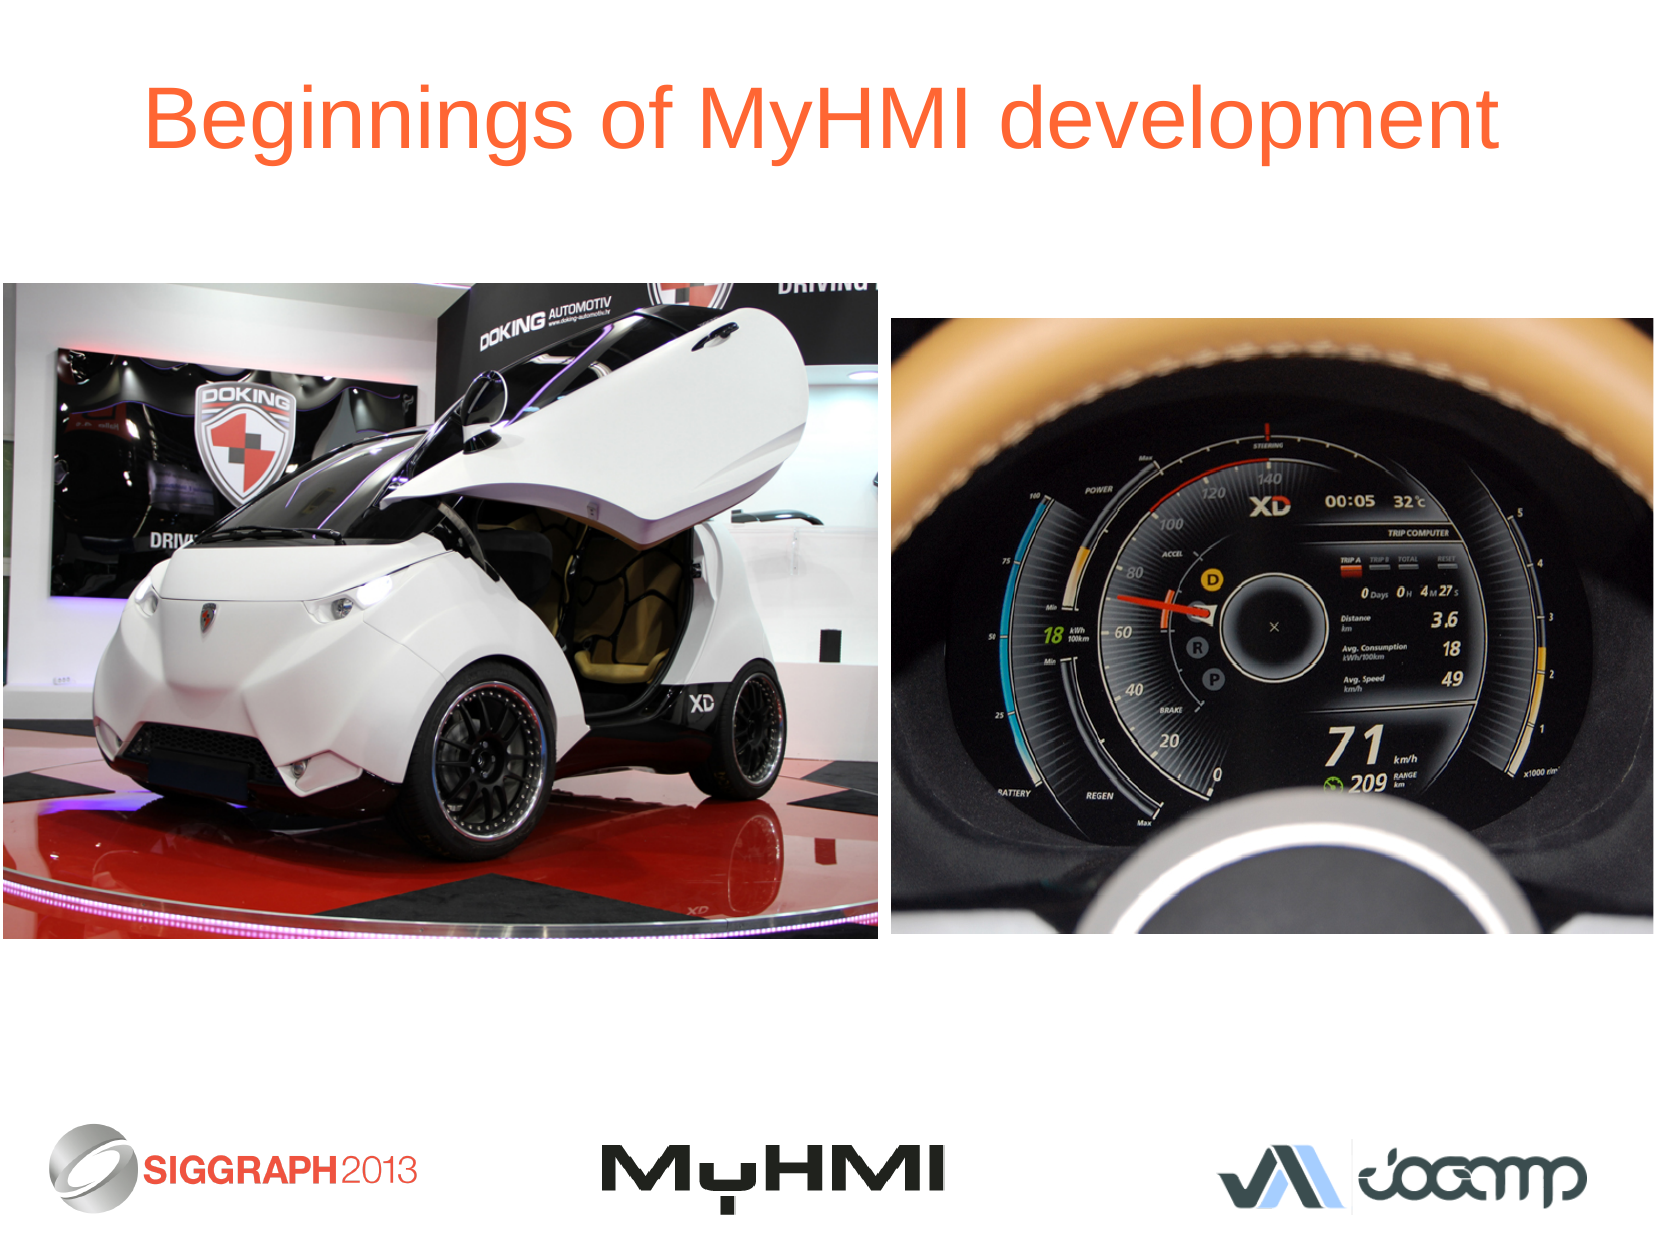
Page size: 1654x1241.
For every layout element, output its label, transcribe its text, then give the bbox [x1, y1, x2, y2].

picture [45, 1122, 421, 1215]
picture [1215, 1139, 1587, 1215]
picture [602, 1145, 945, 1215]
title Beginnings of MyHMI development [68, 49, 1576, 188]
picture [3, 283, 878, 939]
picture [891, 318, 1654, 934]
